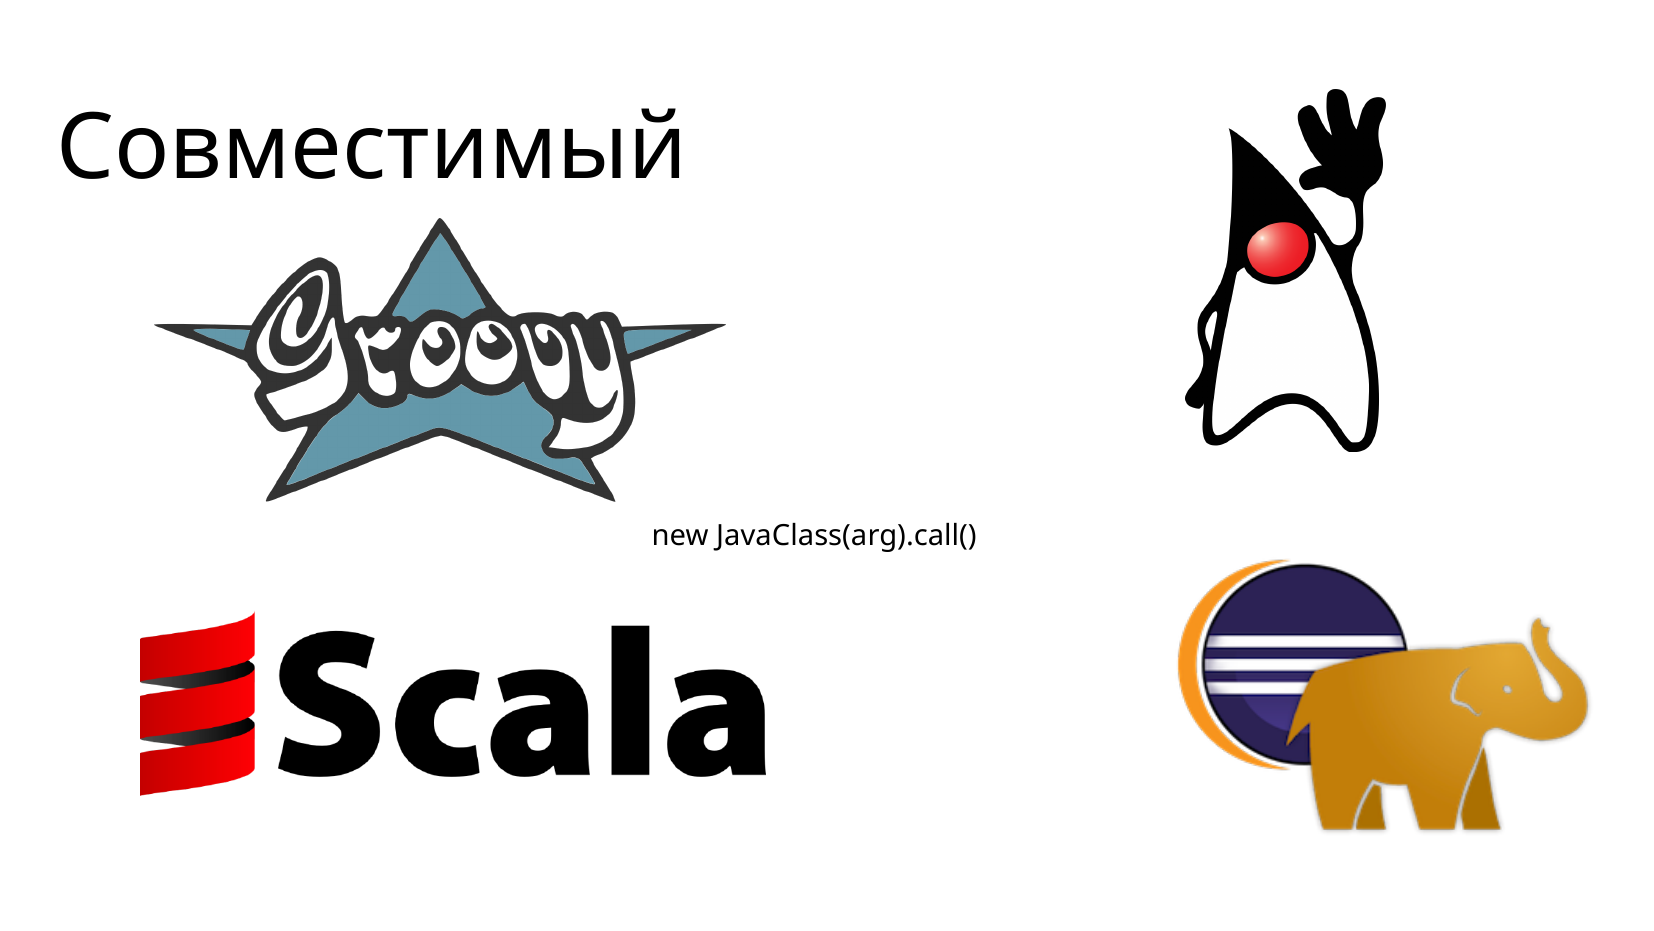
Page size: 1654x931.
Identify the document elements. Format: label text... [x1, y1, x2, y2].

text_box new JavaClass(arg).call() [636, 501, 1118, 570]
picture [140, 610, 766, 797]
picture [154, 218, 726, 502]
title Совместимый [56, 80, 1598, 182]
picture [1185, 89, 1386, 452]
picture [1155, 554, 1619, 845]
